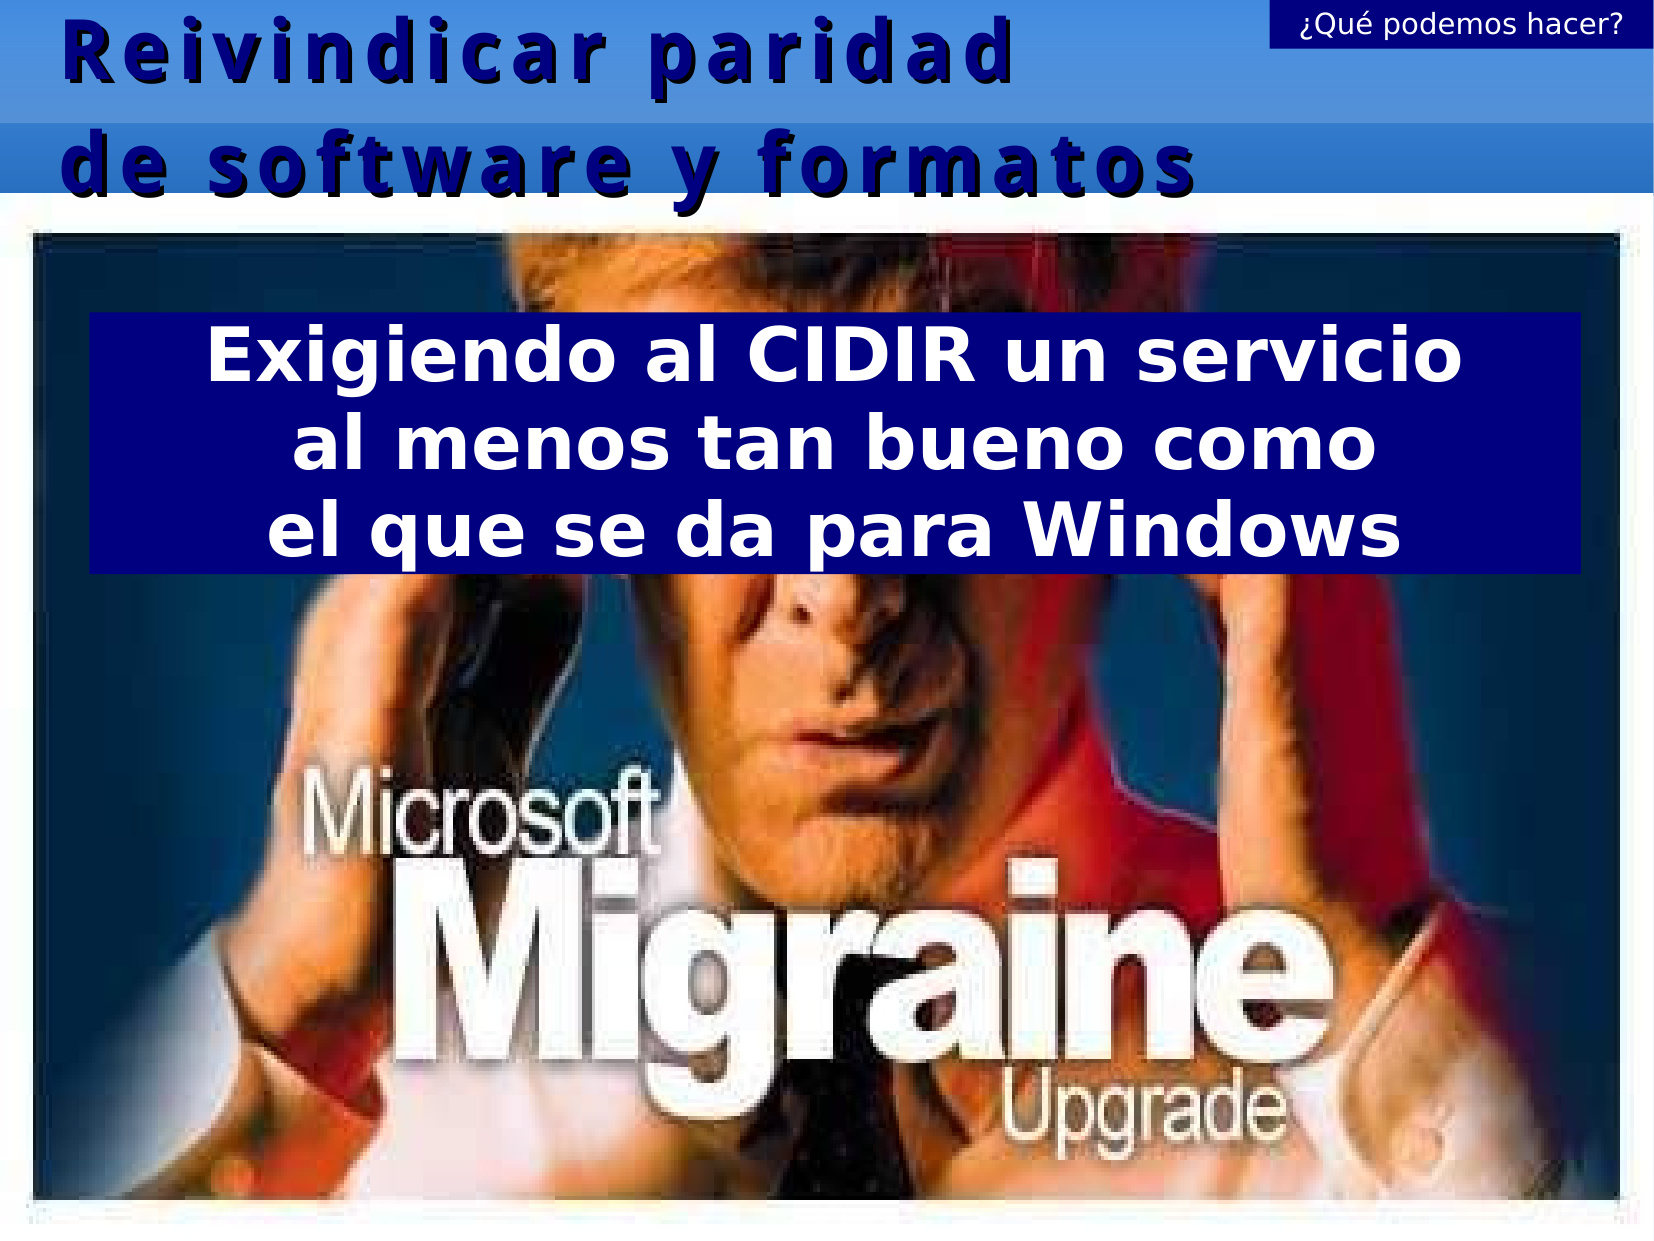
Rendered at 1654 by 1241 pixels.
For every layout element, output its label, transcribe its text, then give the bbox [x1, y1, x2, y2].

picture [0, 0, 1654, 1241]
title Reivindicar paridad de software y formatos [59, 3, 1654, 204]
list Exigiendo al CIDIR un servicio al menos tan bueno como el que se da para Windows [89, 312, 1581, 575]
text_box ¿Qué podemos hacer? [1269, 0, 1654, 48]
